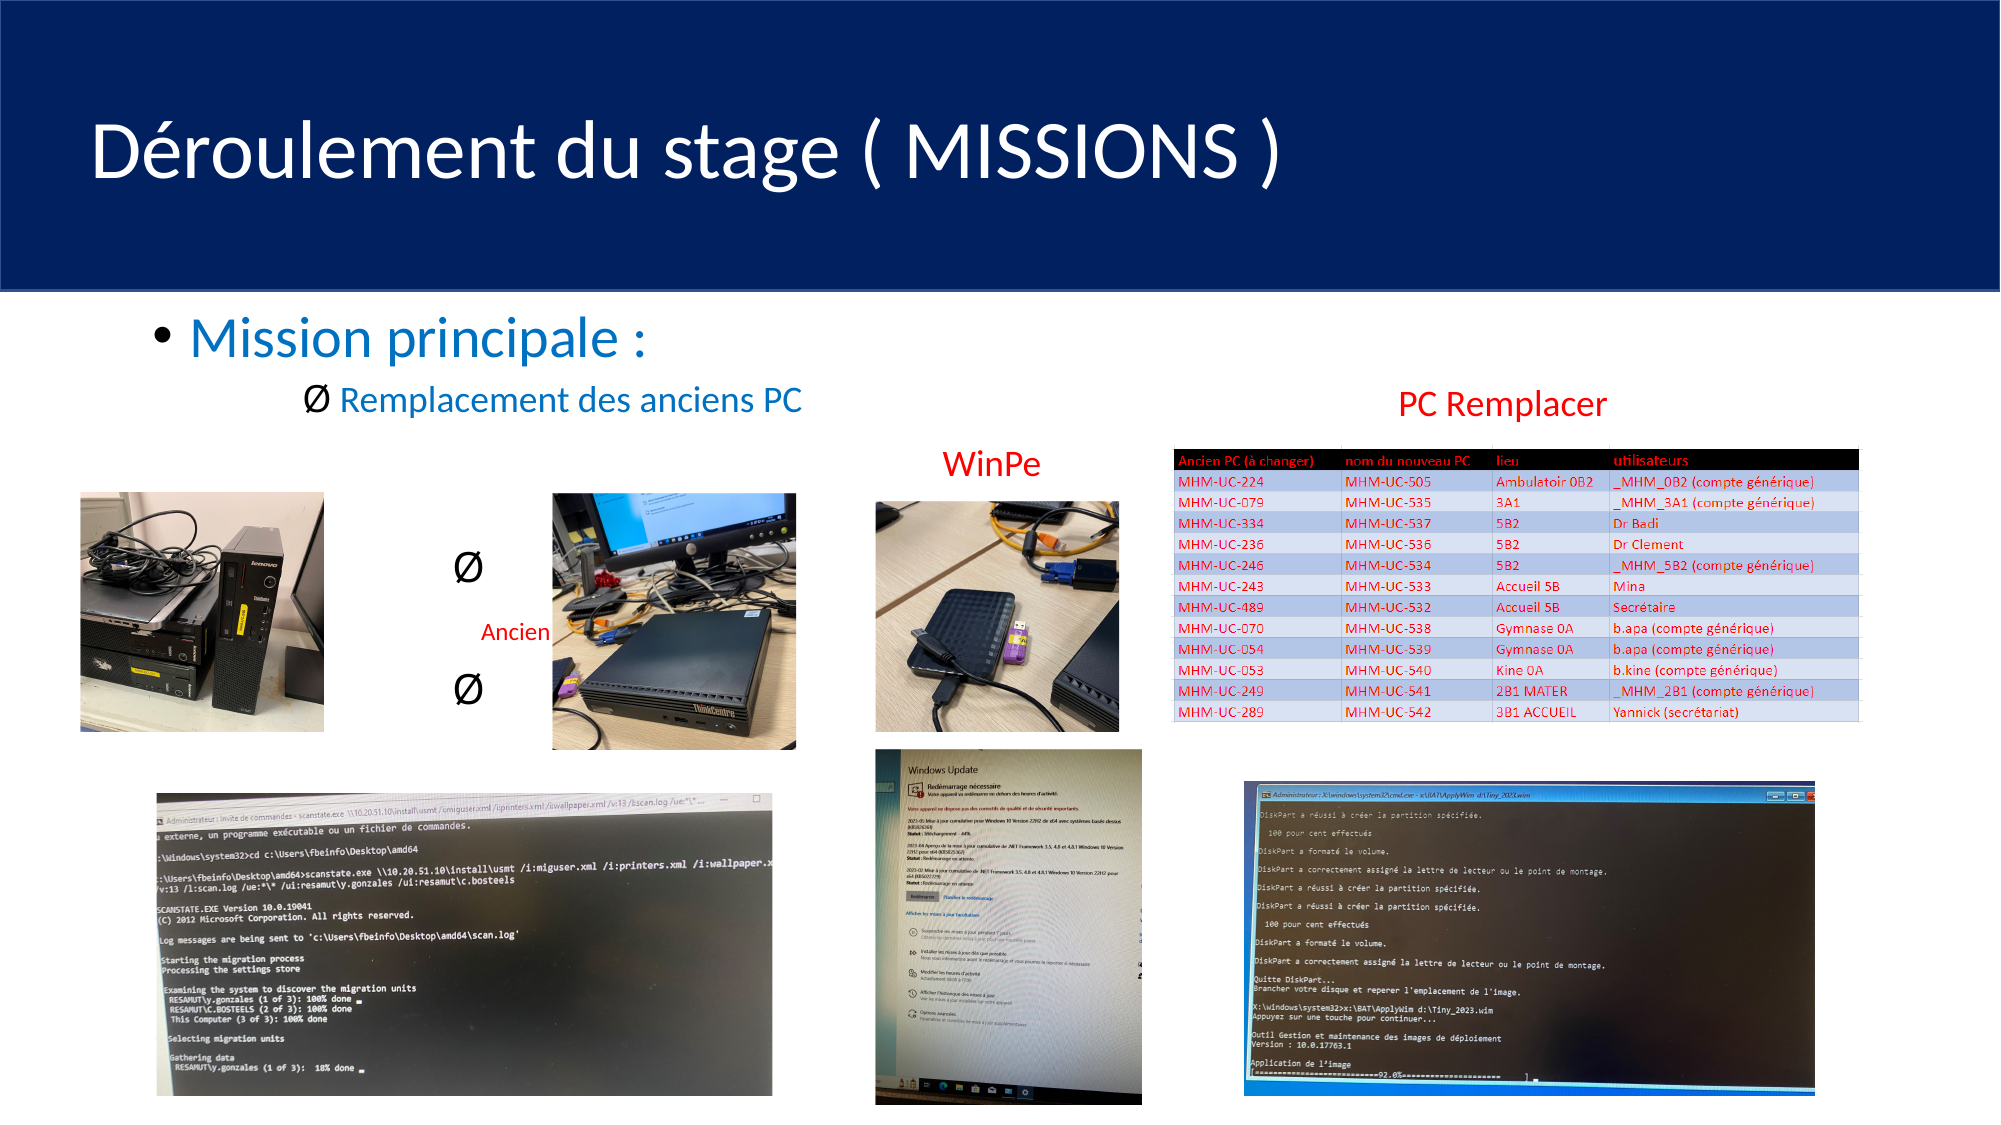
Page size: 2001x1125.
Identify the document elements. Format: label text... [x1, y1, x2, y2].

picture [875, 750, 1142, 1105]
text_box WinPe [875, 431, 1109, 493]
picture [80, 492, 324, 732]
picture [552, 493, 797, 751]
picture [1244, 781, 1815, 1096]
text_box PC Remplacer [1270, 371, 1736, 432]
picture [875, 501, 1120, 732]
picture [1171, 445, 1863, 723]
text_box Déroulement du stage ( MISSIONS ) [0, 0, 2000, 290]
list Mission principale : Remplacement des anciens PC Ancien  Nouveau [137, 299, 1863, 1014]
picture [156, 793, 773, 1096]
